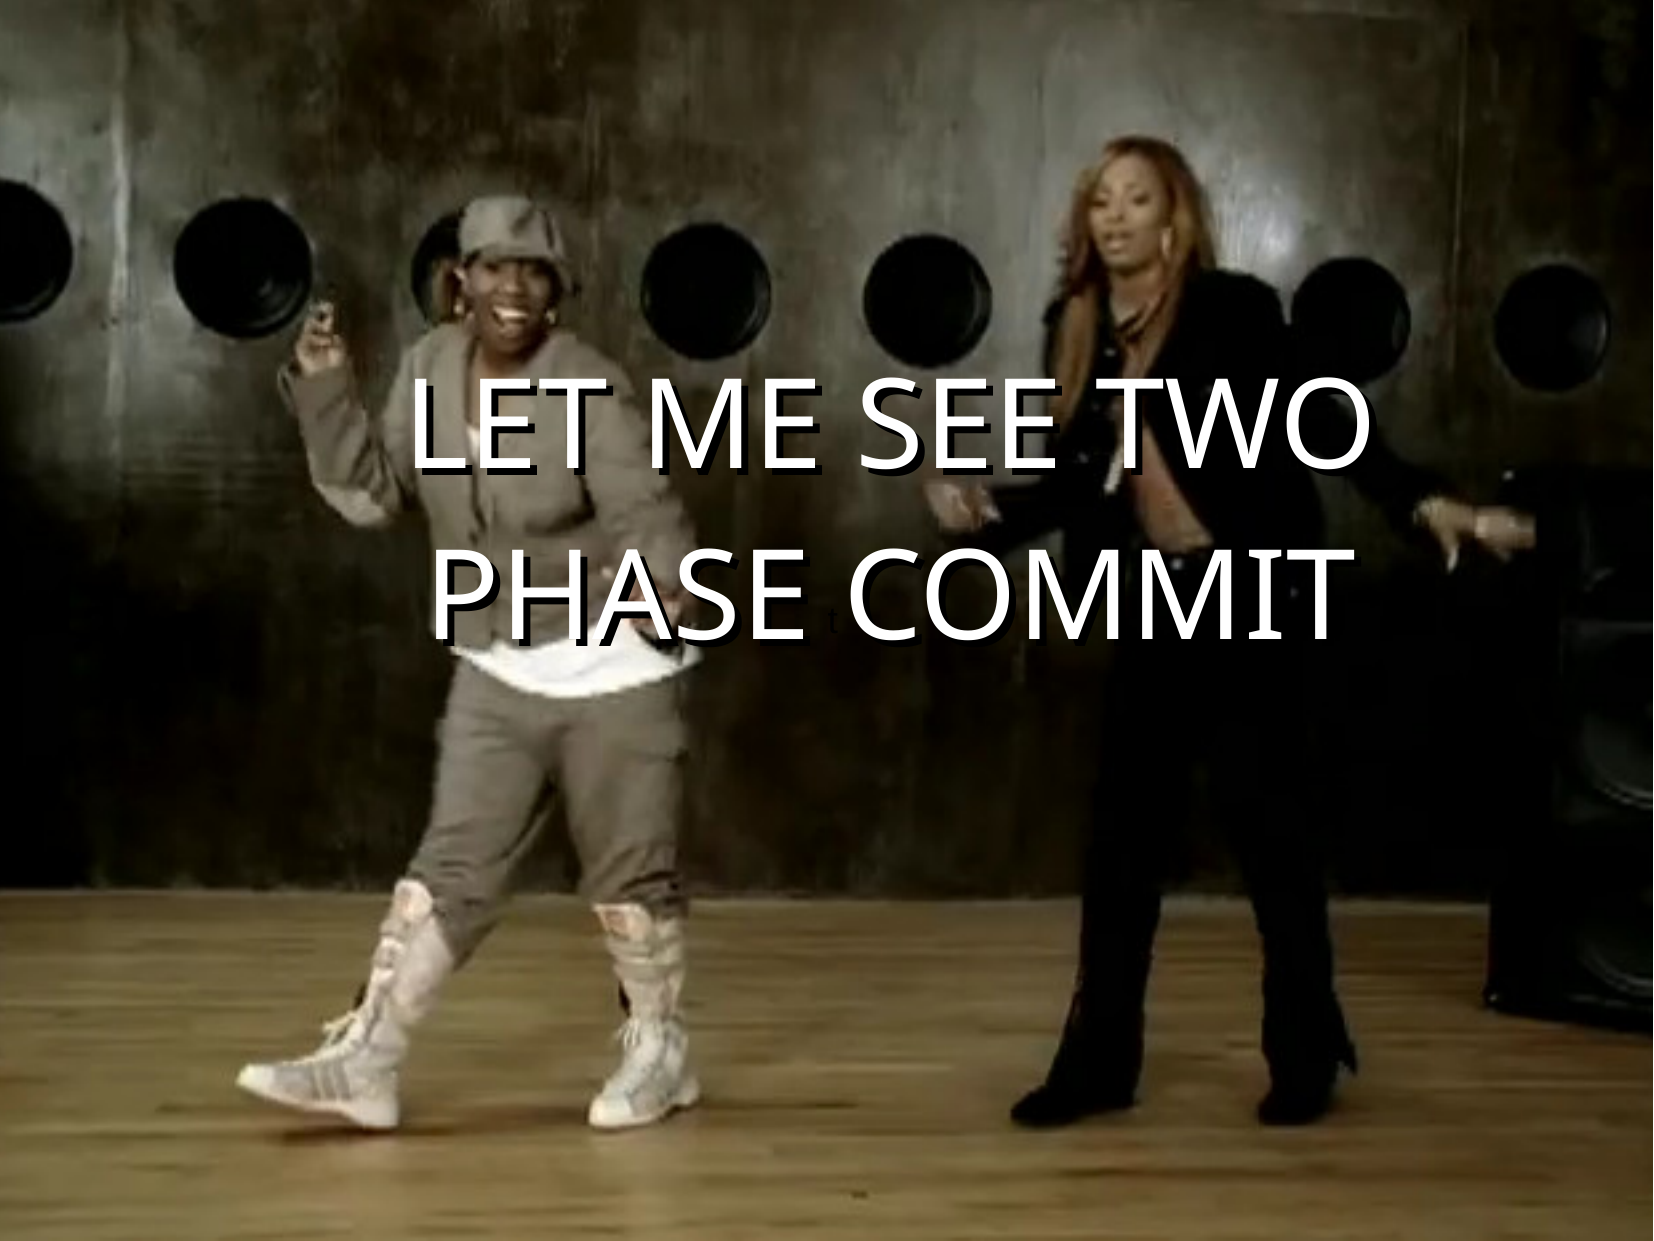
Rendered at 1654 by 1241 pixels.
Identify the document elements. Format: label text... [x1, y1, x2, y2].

picture [0, 0, 1653, 1241]
title LET ME SEE TWO PHASE COMMIT [146, 364, 1635, 647]
